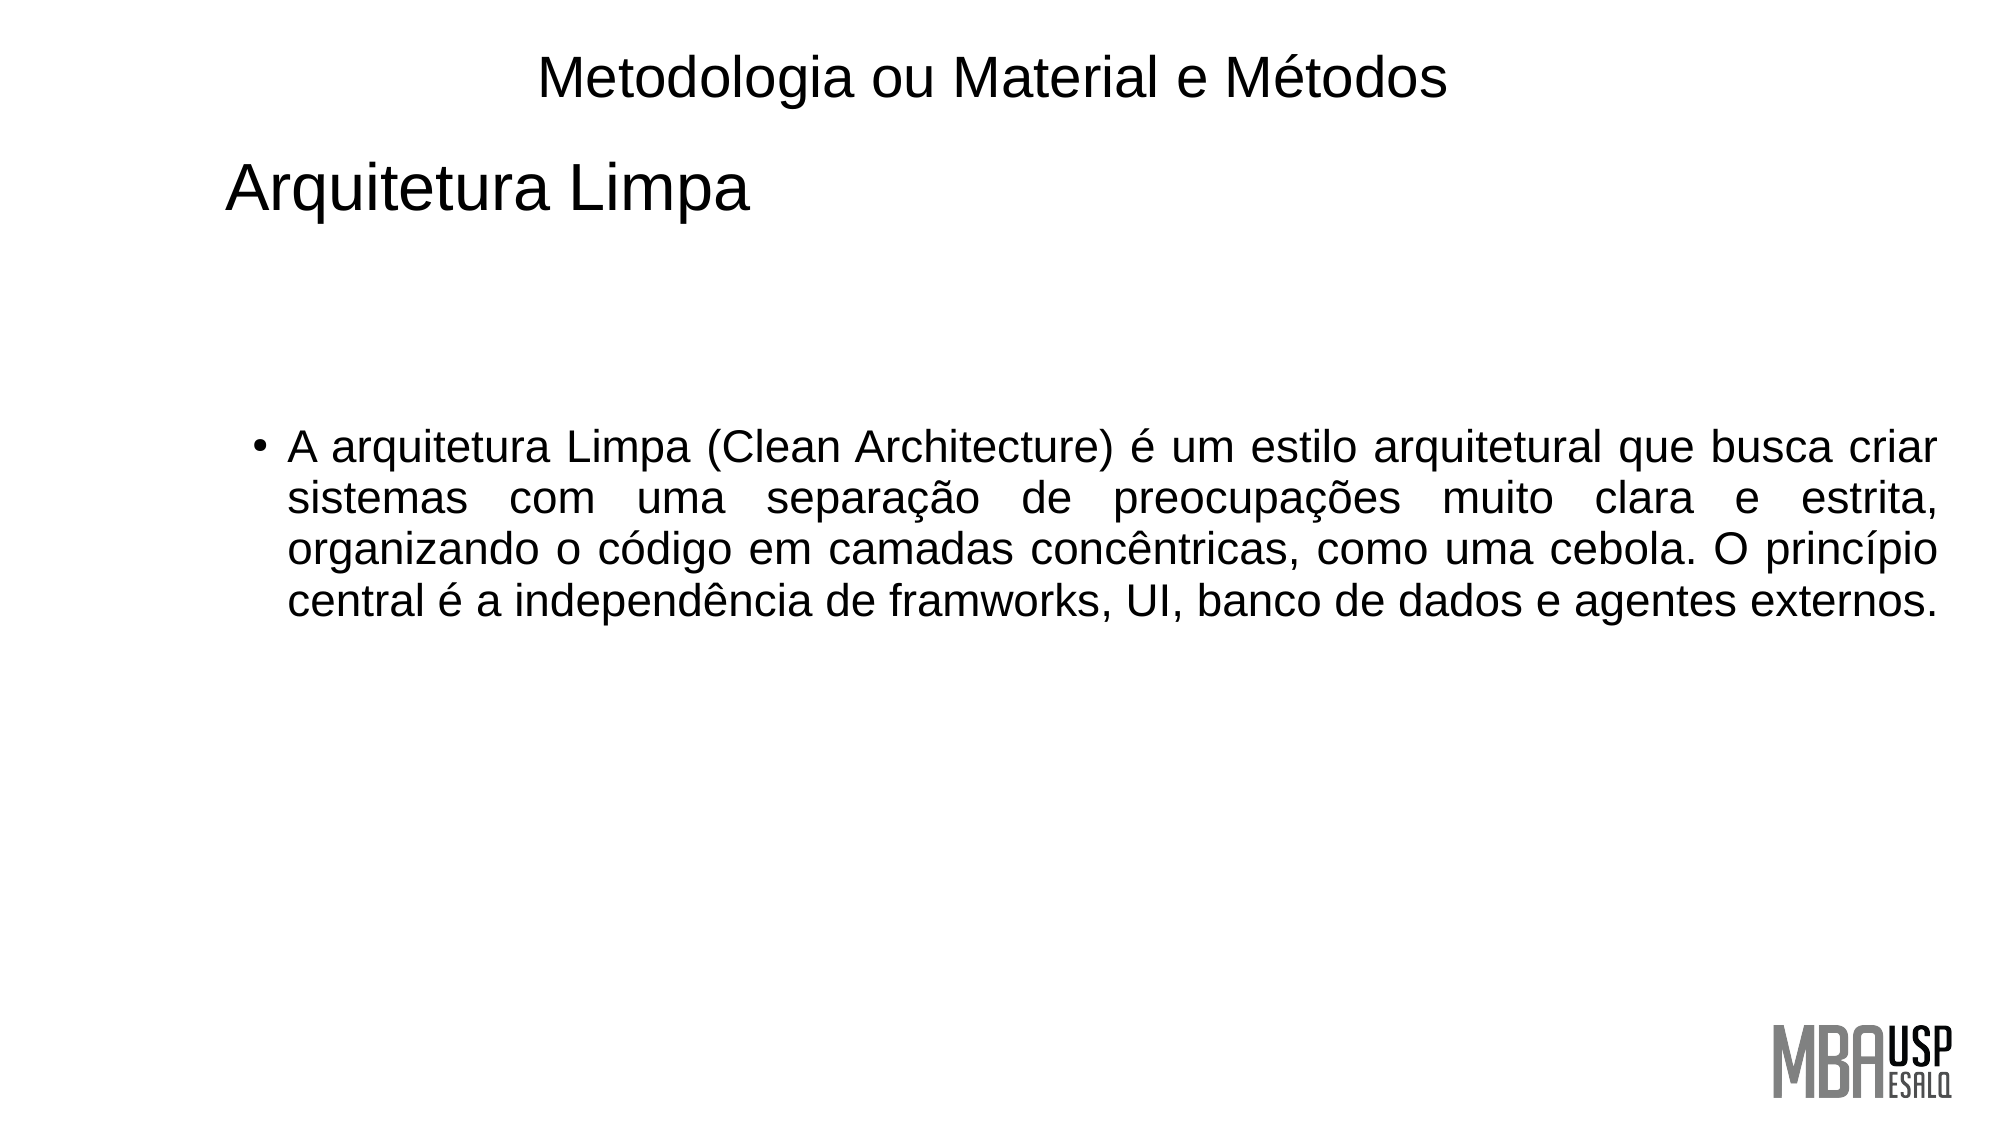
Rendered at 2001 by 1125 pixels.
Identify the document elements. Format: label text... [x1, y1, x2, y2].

picture [1765, 1021, 1960, 1102]
text_box Arquitetura Limpa A arquitetura Limpa (Clean Architecture) é um estilo arquitetural que busca criar sistemas com uma separação de preocupações muito clara e estrita, organizando o código em camadas concêntricas, como uma cebola. O princípio central é a independência de framworks, UI, banco de dados e agentes externos. [75, 149, 1943, 975]
text_box Metodologia ou Material e Métodos [37, 37, 1951, 118]
